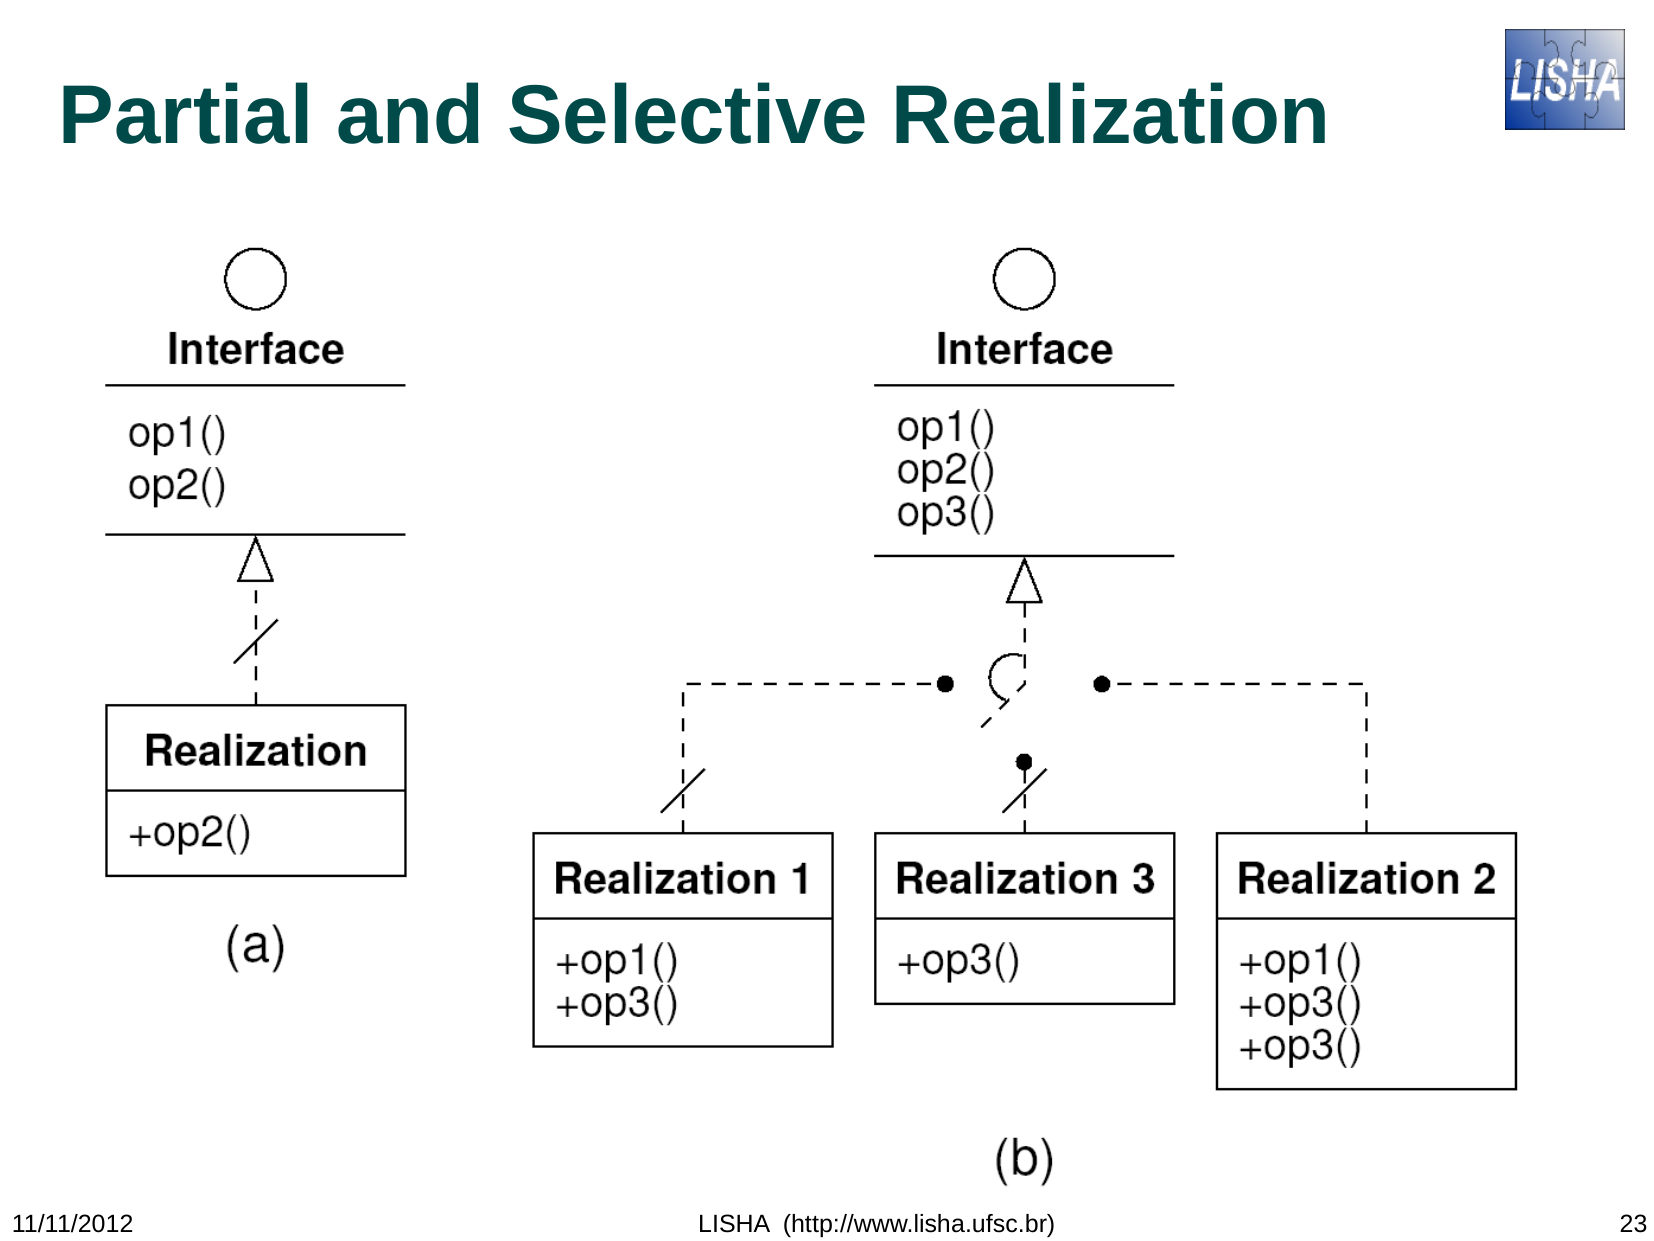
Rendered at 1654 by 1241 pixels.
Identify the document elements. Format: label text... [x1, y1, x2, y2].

picture [103, 242, 1522, 1190]
title Partial and Selective Realization [58, 11, 1463, 219]
picture [1505, 29, 1625, 130]
